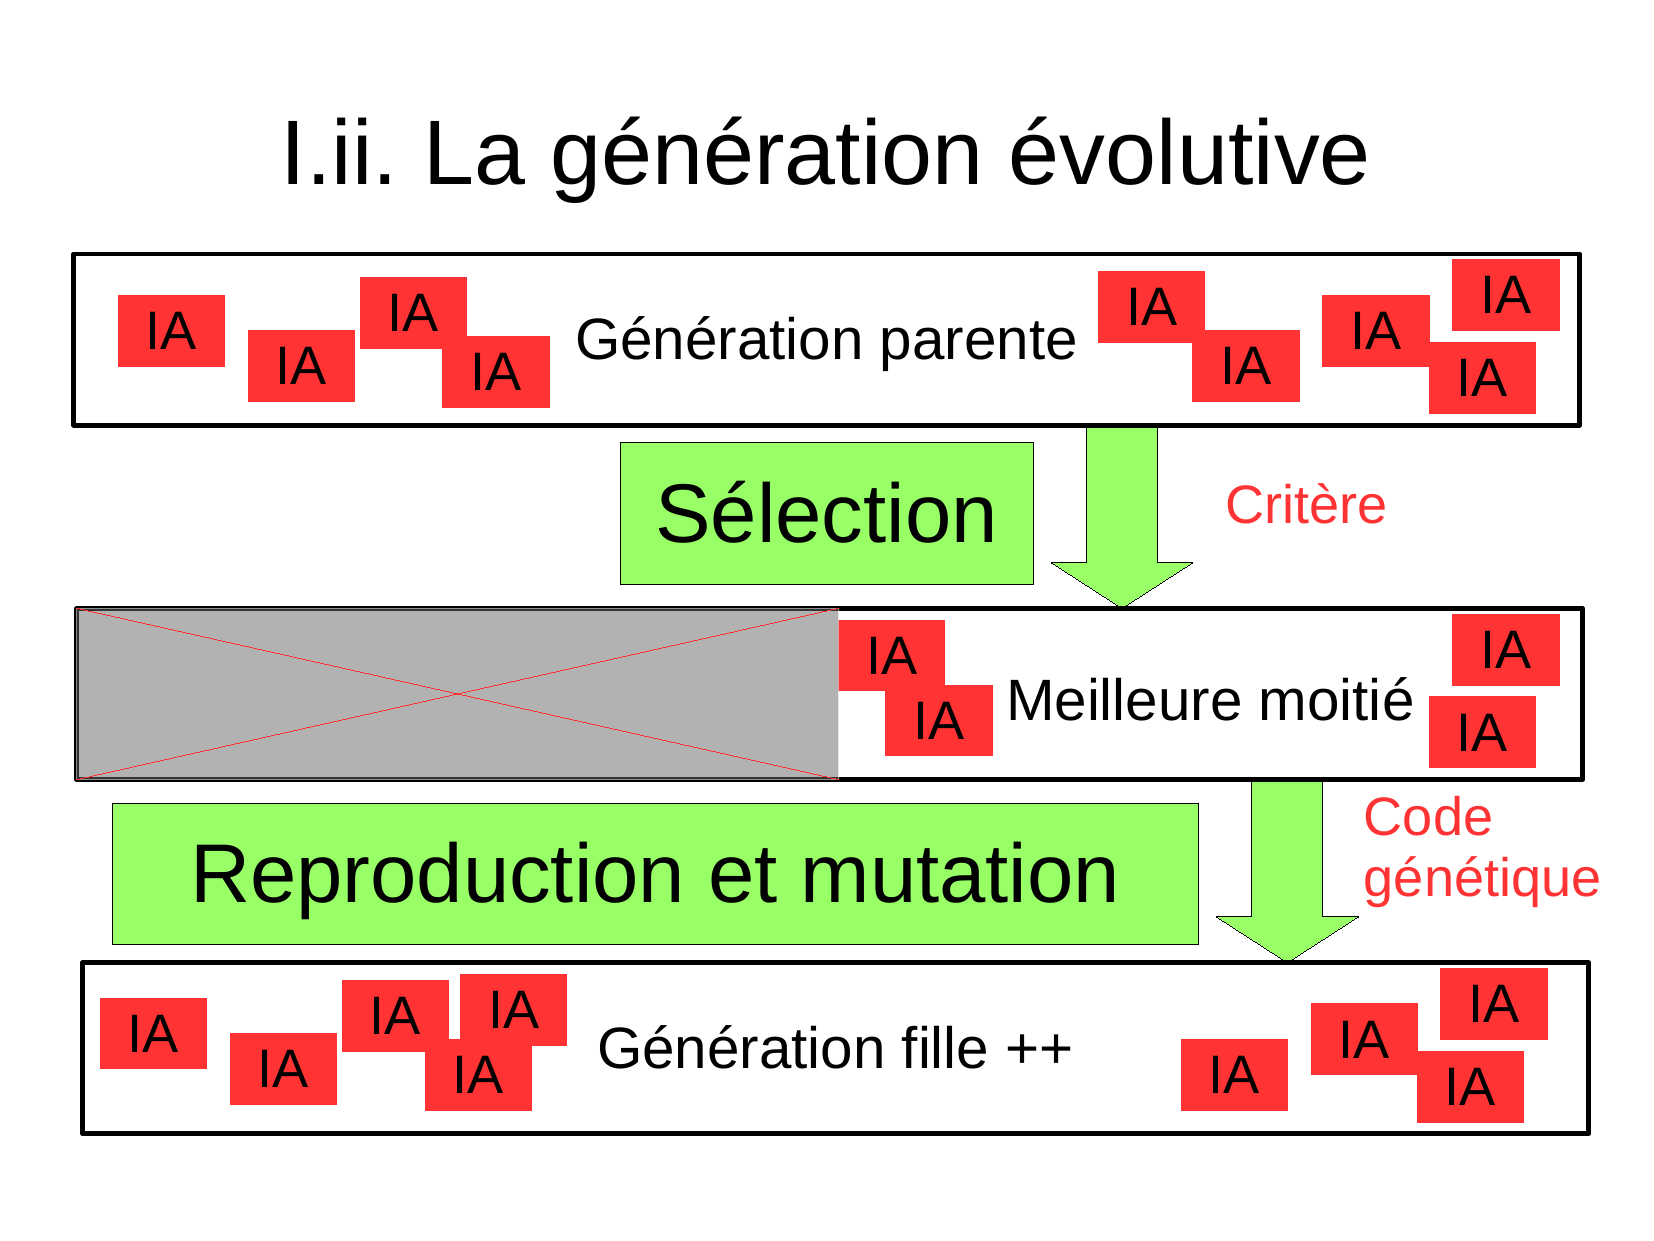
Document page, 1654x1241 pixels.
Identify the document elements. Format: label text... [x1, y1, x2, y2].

text_box Génération fille ++ [82, 962, 1589, 1134]
text_box IA [1322, 295, 1430, 367]
text_box IA [1440, 968, 1548, 1040]
text_box IA [1452, 259, 1560, 331]
text_box IA [425, 1039, 532, 1111]
text_box Sélection [620, 442, 1034, 585]
text_box [1051, 426, 1193, 608]
text_box IA [342, 980, 449, 1052]
text_box IA [1429, 696, 1536, 768]
text_box IA [1311, 1003, 1418, 1075]
text_box IA [442, 336, 550, 408]
text_box IA [360, 277, 467, 349]
text_box [1216, 792, 1359, 962]
text_box IA [118, 295, 225, 367]
text_box Génération parente [73, 253, 1580, 426]
text_box Reproduction et mutation [112, 803, 1199, 945]
title I.ii. La génération évolutive [82, 49, 1571, 253]
text_box [76, 608, 838, 780]
text_box Code génétique [1348, 779, 1618, 916]
text_box IA [1192, 330, 1300, 402]
text_box Critère [1210, 467, 1404, 544]
text_box IA [100, 998, 207, 1069]
text_box IA [230, 1033, 337, 1105]
text_box IA [460, 974, 567, 1046]
text_box IA [248, 330, 355, 402]
text_box IA [1098, 271, 1205, 343]
text_box IA [1452, 614, 1560, 686]
text_box IA [1417, 1051, 1524, 1123]
text_box Meilleure moitié [838, 608, 1583, 792]
text_box IA [1429, 342, 1536, 414]
text_box IA [1181, 1039, 1288, 1111]
